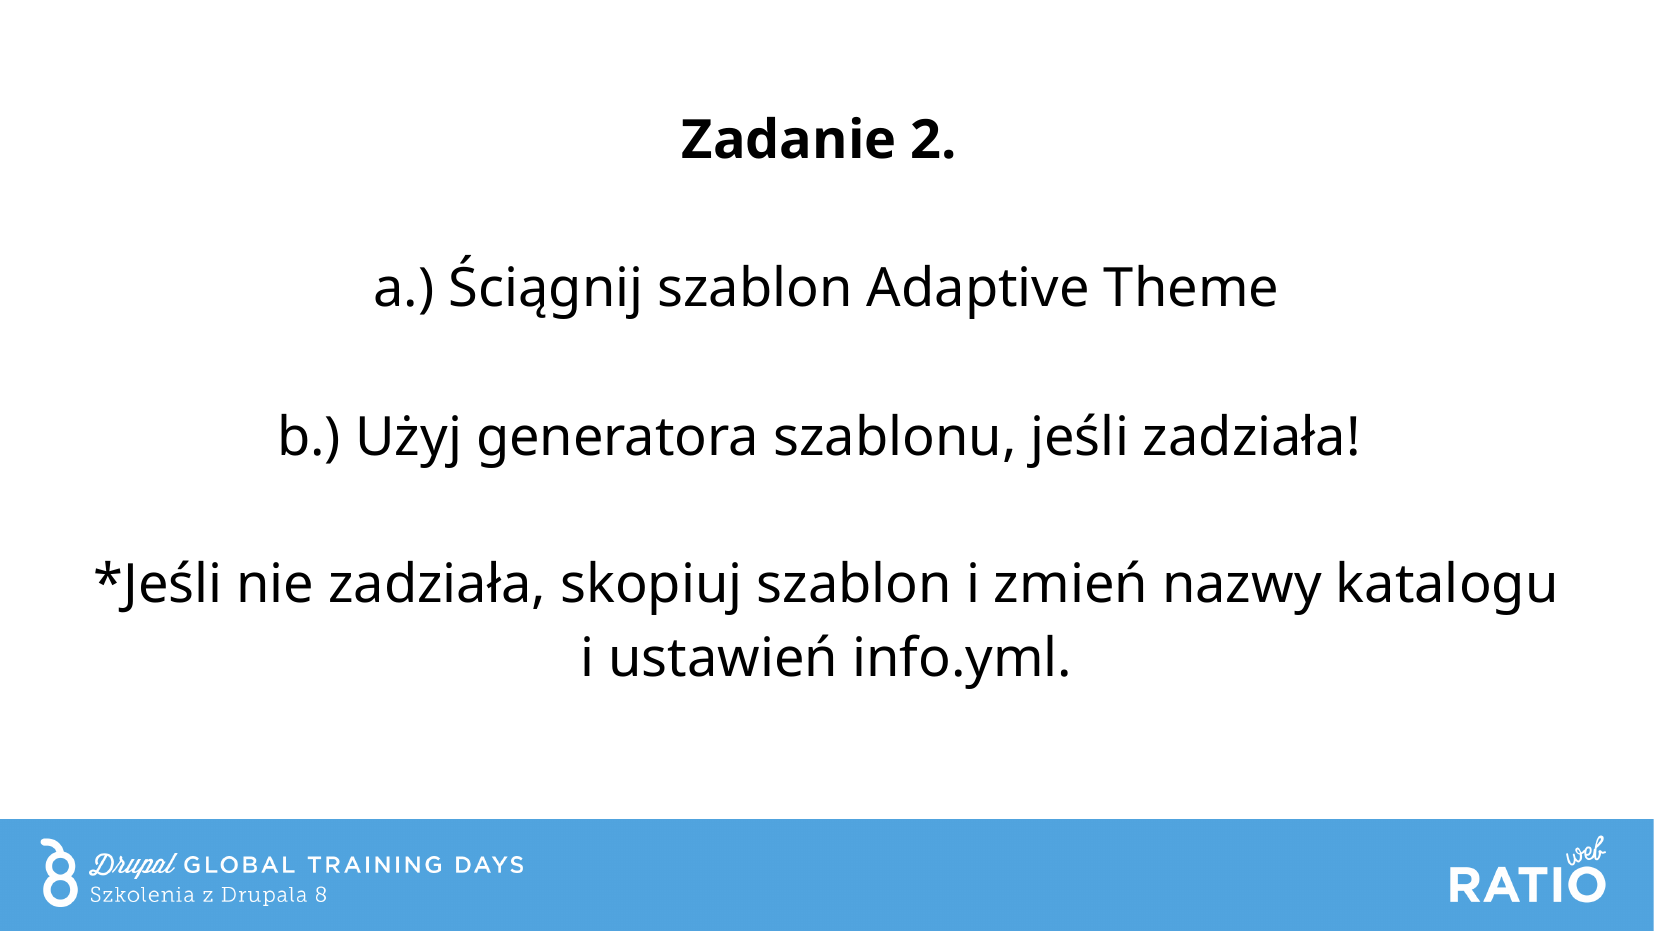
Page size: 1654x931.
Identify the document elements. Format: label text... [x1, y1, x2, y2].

subtitle Zadanie 2. a.) Ściągnij szablon Adaptive Theme b.) Użyj generatora szablonu, jeśli zadziała! *Jeśli nie zadziała, skopiuj szablon i zmień nazwy katalogu i ustawień info.yml. [82, 36, 1571, 757]
picture [0, 0, 1654, 931]
